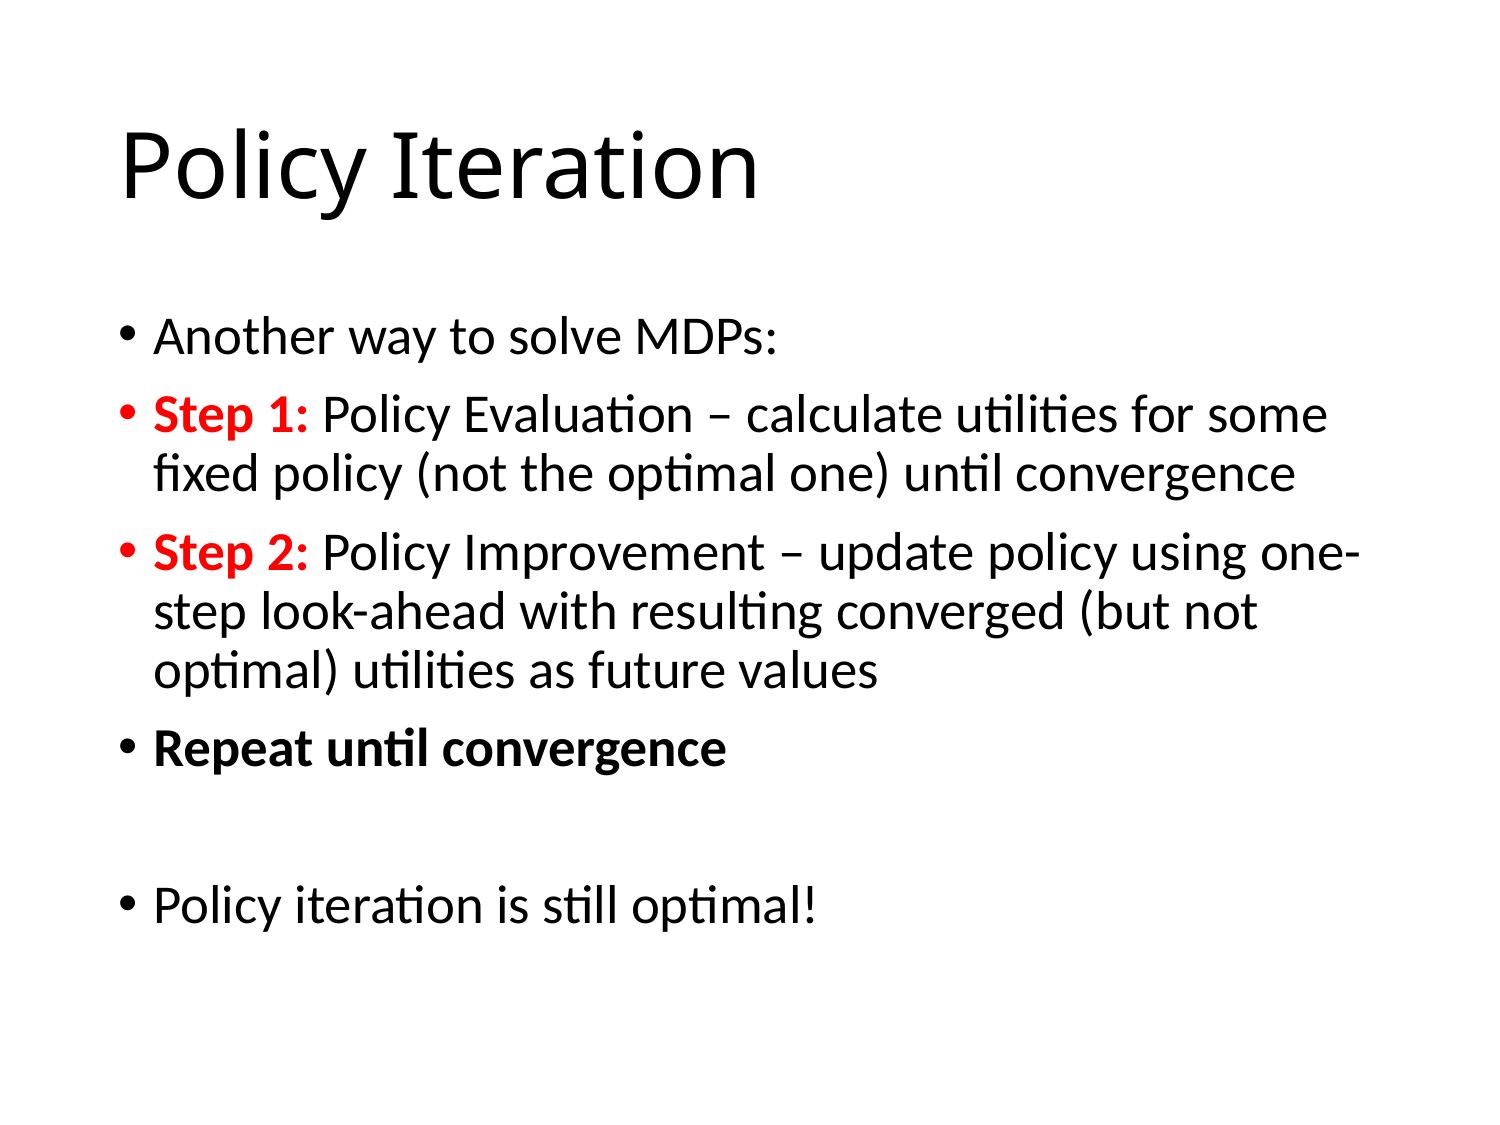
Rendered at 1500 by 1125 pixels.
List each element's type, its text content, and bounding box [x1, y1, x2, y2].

title Policy Iteration [103, 59, 1397, 278]
list Another way to solve MDPs: Step 1: Policy Evaluation – calculate utilities for some fixed policy (not the optimal one) until convergence Step 2: Policy Improvement – update policy using one-step look-ahead with resulting converged (but not optimal) utilities as future values Repeat until convergence Policy iteration is still optimal! [103, 299, 1397, 1014]
